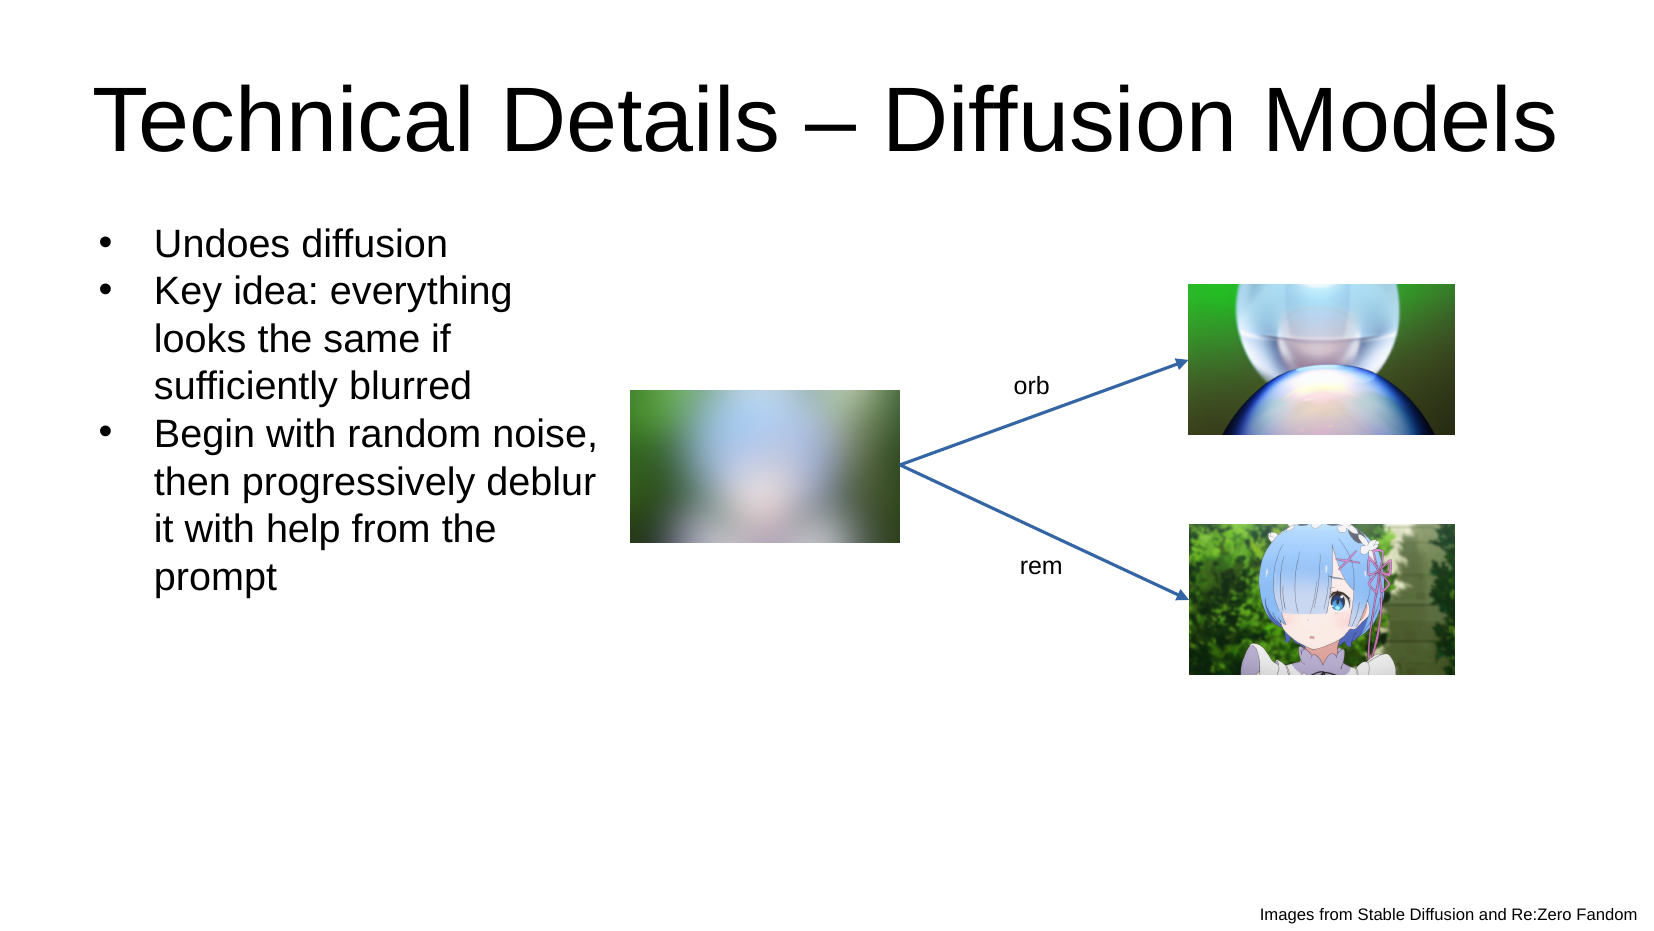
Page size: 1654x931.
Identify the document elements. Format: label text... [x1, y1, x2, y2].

title Technical Details – Diffusion Models [82, 37, 1571, 193]
picture [630, 390, 900, 543]
picture [1188, 284, 1455, 435]
picture [1189, 524, 1455, 675]
list Undoes diffusion Key idea: everything looks the same if sufficiently blurred Begin with random noise, then progressively deblur it with help from the prompt [82, 217, 615, 757]
text_box Images from Stable Diffusion and Re:Zero Fandom [1245, 896, 1654, 931]
text_box rem [1004, 542, 1078, 585]
text_box orb [999, 362, 1065, 405]
